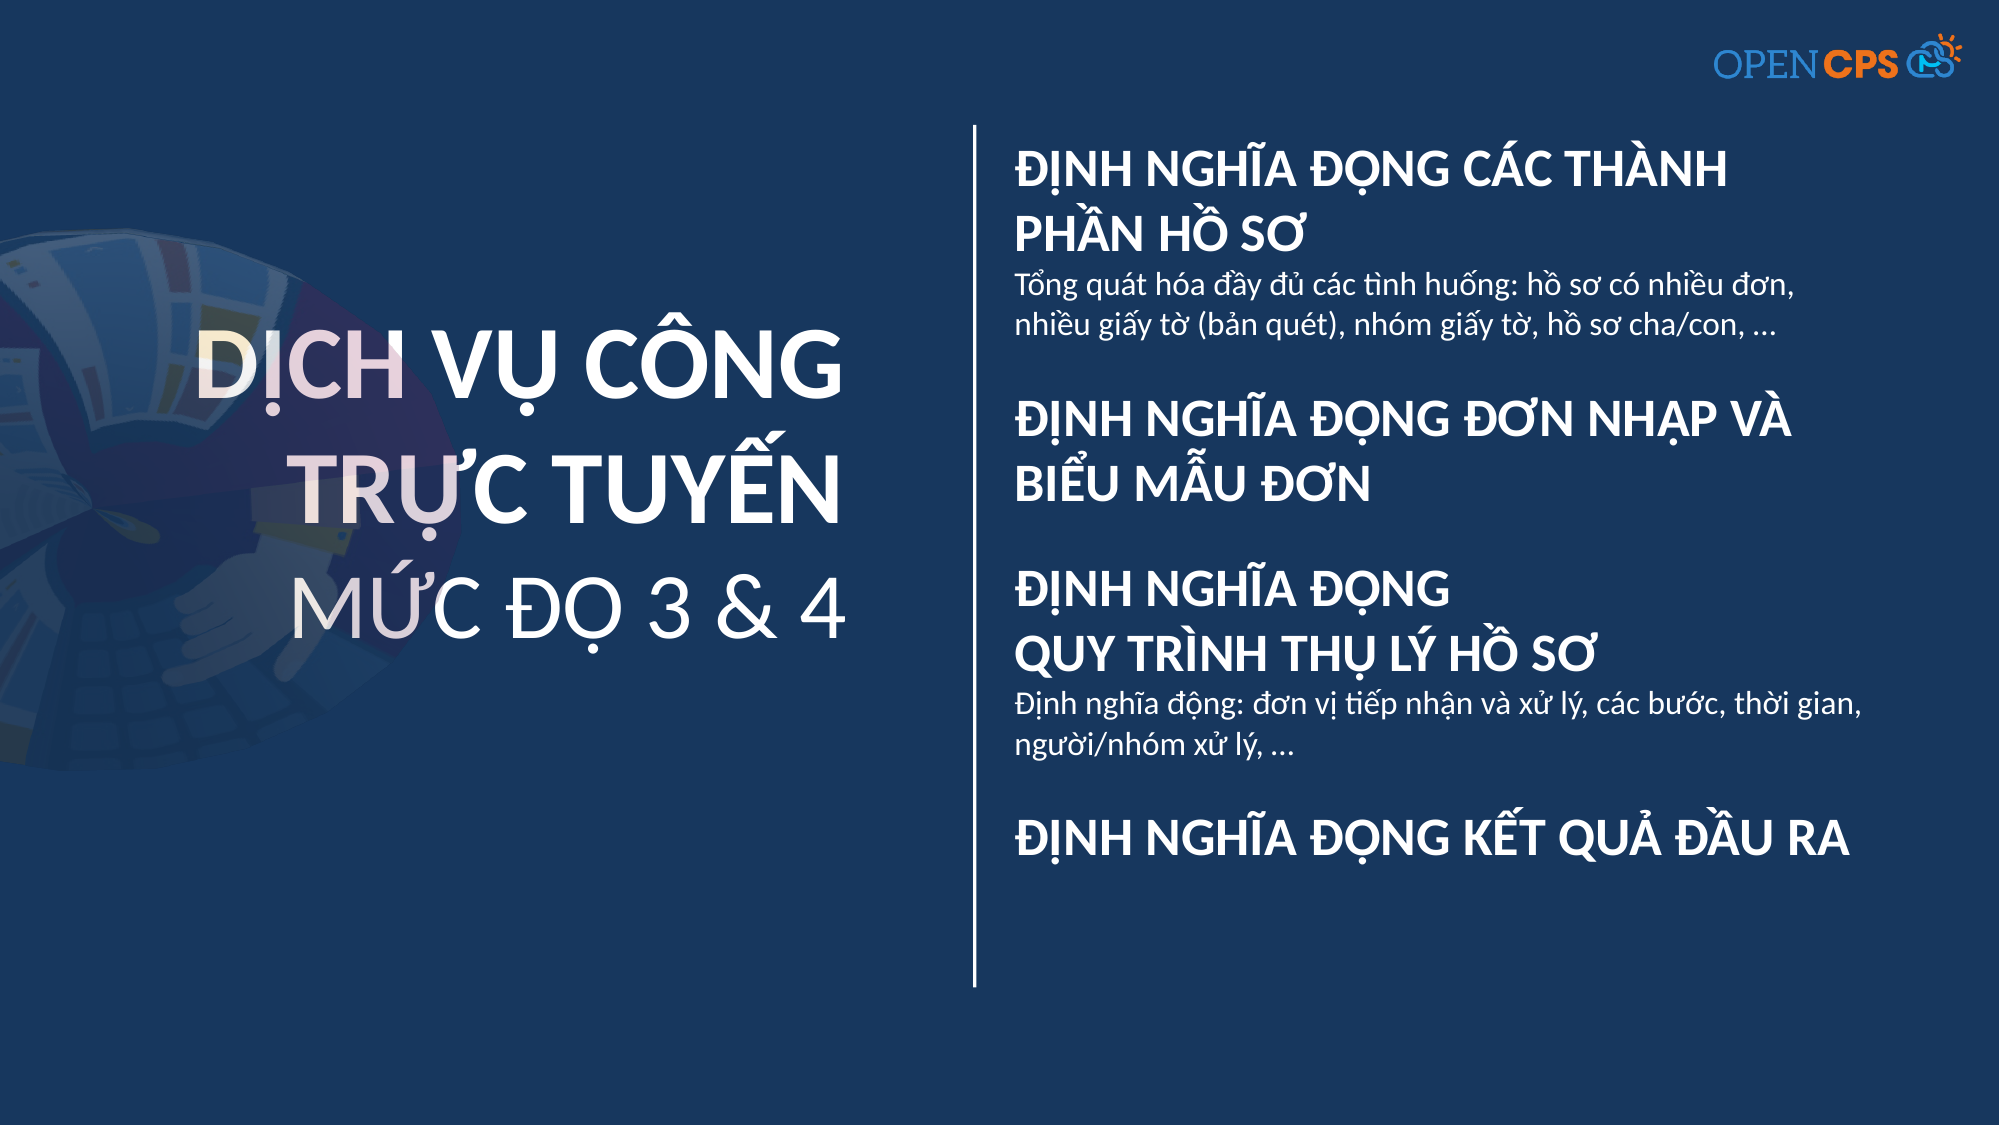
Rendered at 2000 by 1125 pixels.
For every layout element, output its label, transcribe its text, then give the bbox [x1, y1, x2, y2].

text_box ĐỊNH NGHĨA ĐỘNG CÁC THÀNH PHẦN HỒ SƠ Tổng quát hóa đầy đủ các tình huống: hồ sơ có nhiều đơn, nhiều giấy tờ (bản quét), nhóm giấy tờ, hồ sơ cha/con, … ĐỊNH NGHĨA ĐỘNG ĐƠN NHẬP VÀ BIỂU MẪU ĐƠN ĐỊNH NGHĨA ĐỘNG QUY TRÌNH THỤ LÝ HỒ SƠ Định nghĩa động: đơn vị tiếp nhận và xử lý, các bước, thời gian, người/nhóm xử lý, … ĐỊNH NGHĨA ĐỘNG KẾT QUẢ ĐẦU RA [999, 124, 1888, 874]
picture [1709, 29, 1966, 85]
text_box DỊCH VỤ CÔNG TRỰC TUYẾN MỨC ĐỘ 3 & 4 [315, 287, 884, 665]
